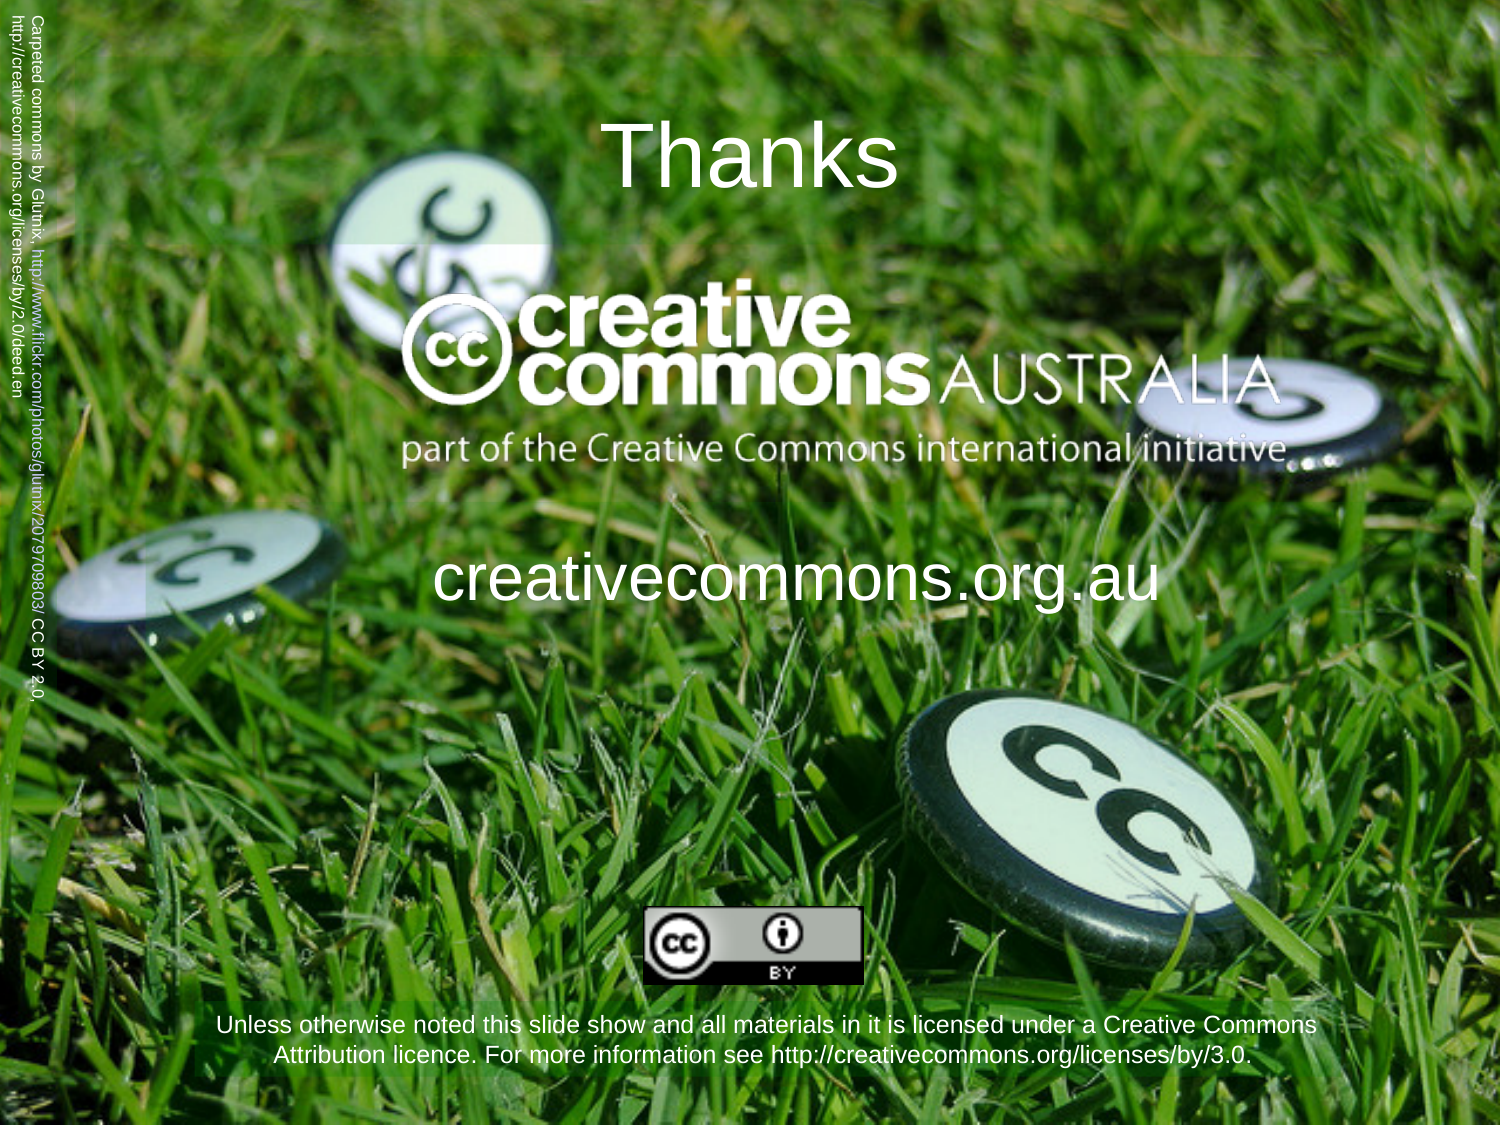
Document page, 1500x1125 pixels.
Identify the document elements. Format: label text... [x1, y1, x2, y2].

text_box Carpeted commons by Glutnix, http://www.flickr.com/photos/glutnix/2079709803/ CC BY 2.0, http://creativecommons.org/licenses/by/2.0/deed.en [1, 0, 57, 918]
title Thanks [75, 56, 1426, 245]
text_box Unless otherwise noted this slide show and all materials in it is licensed under a Creative Commons Attribution licence. For more information see http://creativecommons.org/licenses/by/3.0. [194, 1001, 1341, 1077]
picture [0, 0, 1500, 1125]
picture [643, 906, 864, 985]
list creativecommons.org.au [145, 501, 1447, 1125]
